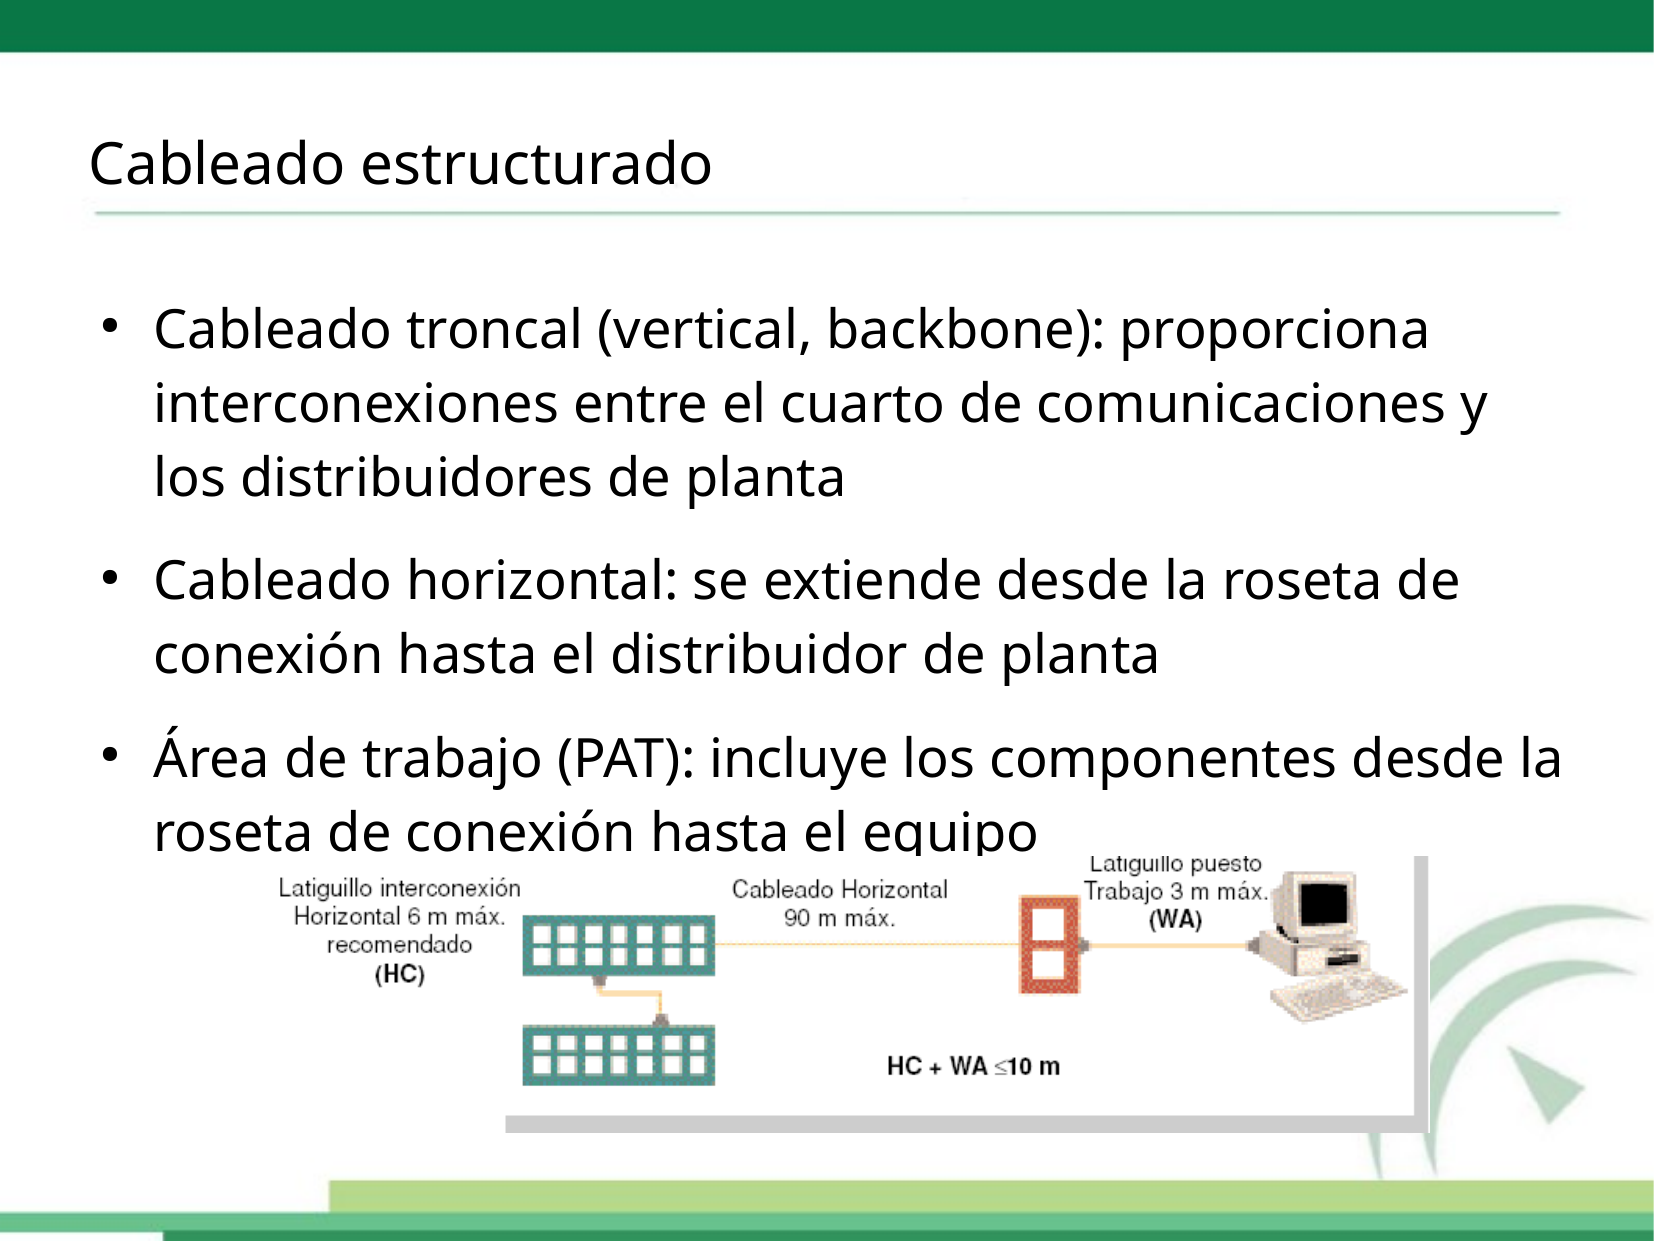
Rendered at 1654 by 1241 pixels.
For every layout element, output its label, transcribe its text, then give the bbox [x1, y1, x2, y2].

list Cableado troncal (vertical, backbone): proporciona interconexiones entre el cuarto de comunicaciones y los distribuidores de planta Cableado horizontal: se extiende desde la roseta de conexión hasta el distribuidor de planta Área de trabajo (PAT): incluye los componentes desde la roseta de conexión hasta el equipo [82, 290, 1571, 1109]
title Cableado estructurado [88, 58, 1577, 266]
picture [0, 0, 1654, 1241]
